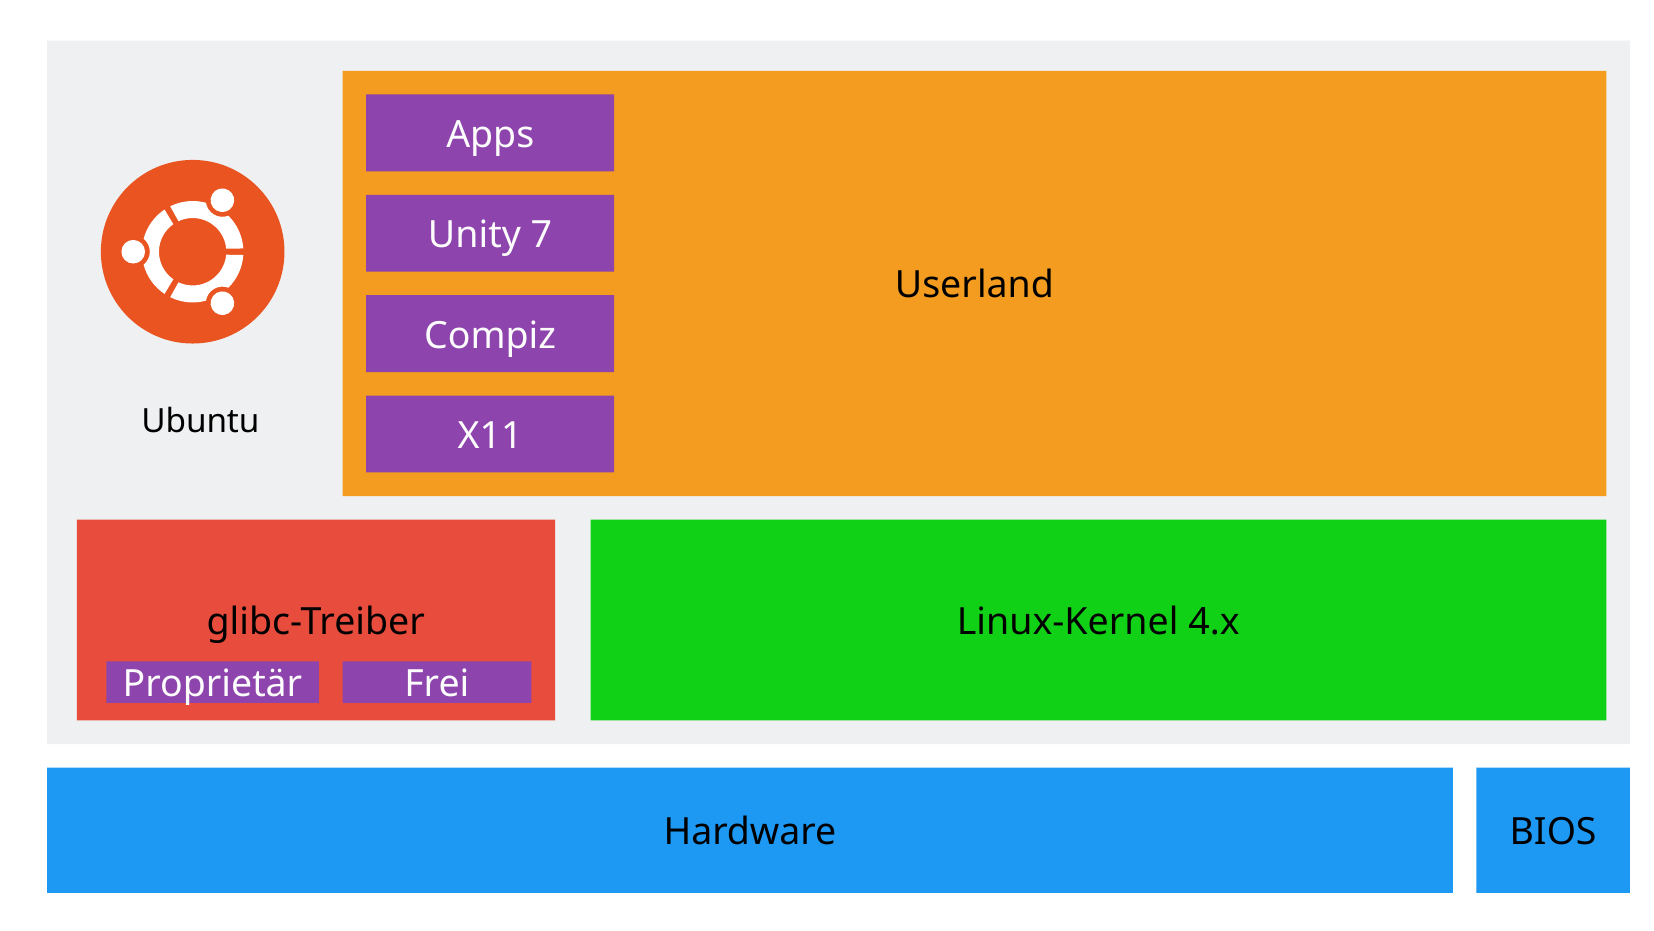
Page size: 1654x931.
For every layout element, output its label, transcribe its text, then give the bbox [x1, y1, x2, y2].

text_box BIOS [1476, 767, 1630, 893]
text_box Apps [366, 94, 615, 172]
text_box Hardware [47, 767, 1453, 893]
text_box X11 [366, 395, 615, 473]
text_box glibc-Treiber [76, 519, 556, 721]
text_box Linux-Kernel 4.x [590, 519, 1607, 721]
text_box Proprietär [106, 661, 319, 703]
text_box Userland [342, 70, 1607, 497]
text_box [47, 40, 1630, 745]
text_box Compiz [366, 295, 615, 373]
text_box Unity 7 [366, 194, 615, 272]
text_box Frei [342, 661, 532, 703]
text_box Ubuntu [126, 389, 270, 442]
picture [54, 113, 331, 390]
